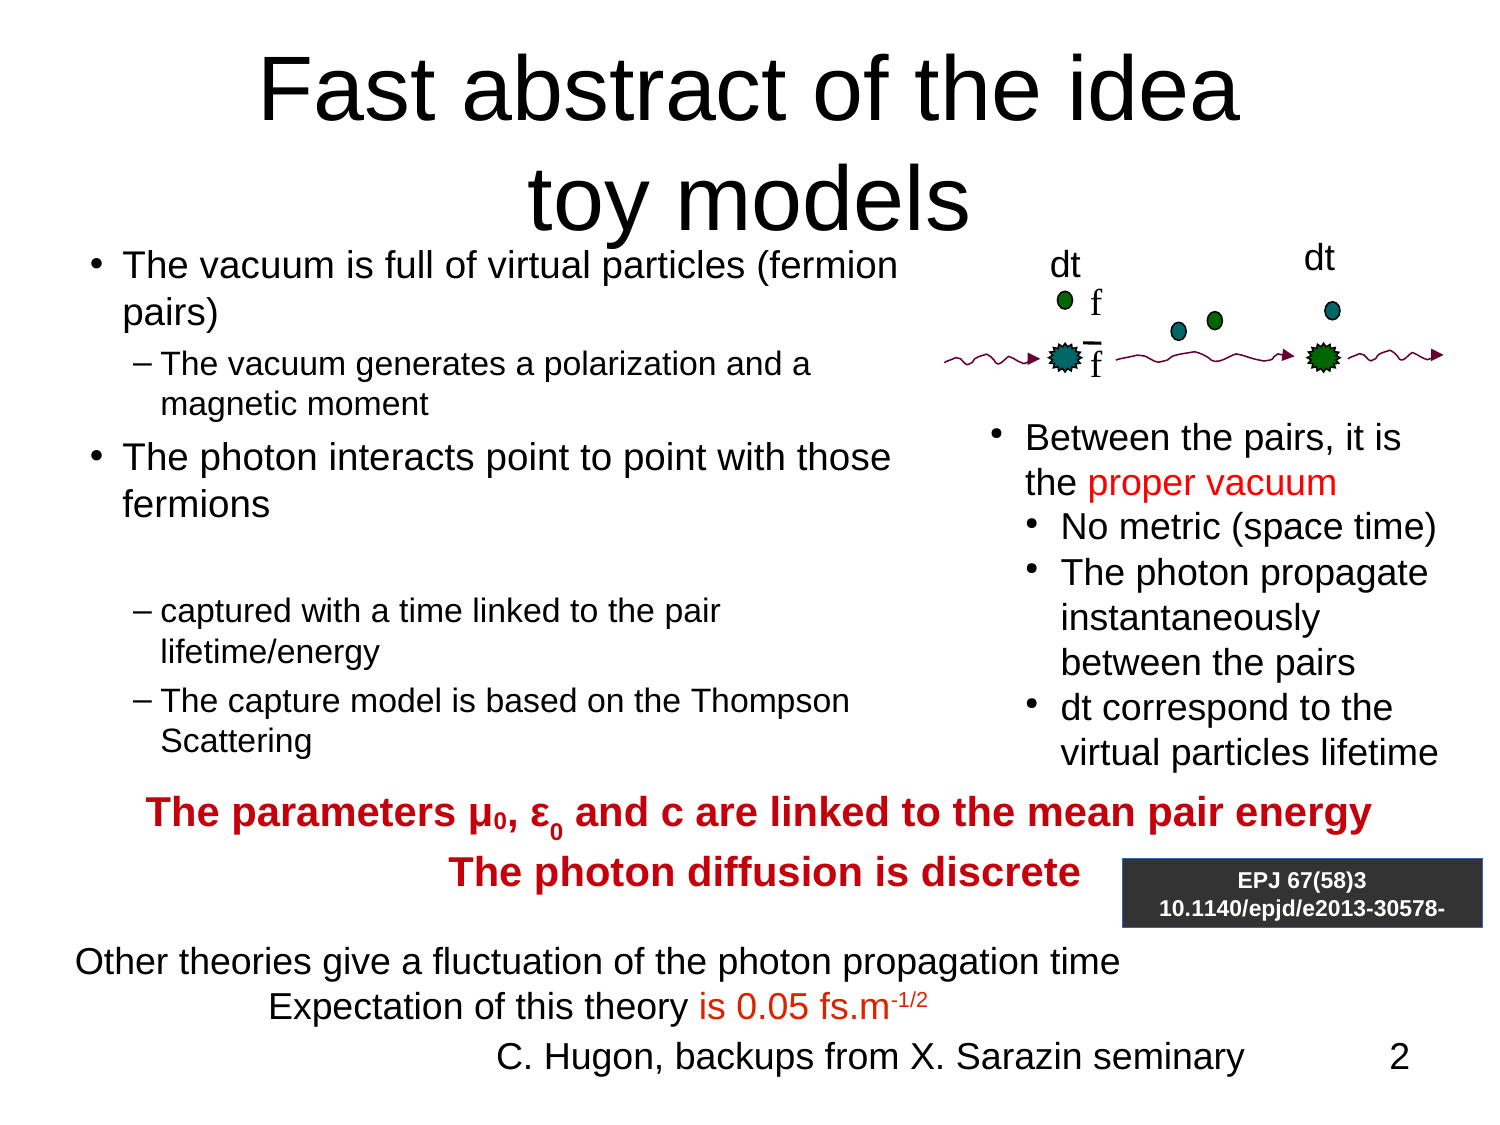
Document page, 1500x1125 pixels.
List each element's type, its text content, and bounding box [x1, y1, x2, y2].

text_box [1171, 322, 1187, 341]
text_box [1307, 343, 1341, 373]
text_box [1048, 343, 1082, 373]
text_box [1324, 301, 1341, 320]
text_box f [1075, 269, 1138, 331]
text_box dt [1289, 225, 1351, 286]
text_box Other theories give a fluctuation of the photon propagation time Expectation of this theory is 0.05 fs.m-1/2 [60, 930, 1137, 1035]
title Fast abstract of the idea toy models [75, 21, 1426, 257]
text_box The parameters μ0, ε0 and c are linked to the mean pair energy The photon diffusion is discrete [130, 777, 1399, 907]
text_box EPJ 67(58)3 10.1140/epjd/e2013-30578- [1122, 858, 1483, 928]
text_box [1057, 293, 1073, 310]
text_box [1207, 311, 1223, 330]
text_box dt [1035, 232, 1096, 293]
text_box Between the pairs, it is the proper vacuum No metric (space time) The photon propagate instantaneously between the pairs dt correspond to the virtual particles lifetime [975, 405, 1471, 781]
text_box f [1075, 332, 1138, 394]
list The vacuum is full of virtual particles (fermion pairs) The vacuum generates a polarization and a magnetic moment The photon interacts point to point with those fermions captured with a time linked to the pair lifetime/energy The capture model is based on the Thompson Scattering [75, 232, 916, 826]
